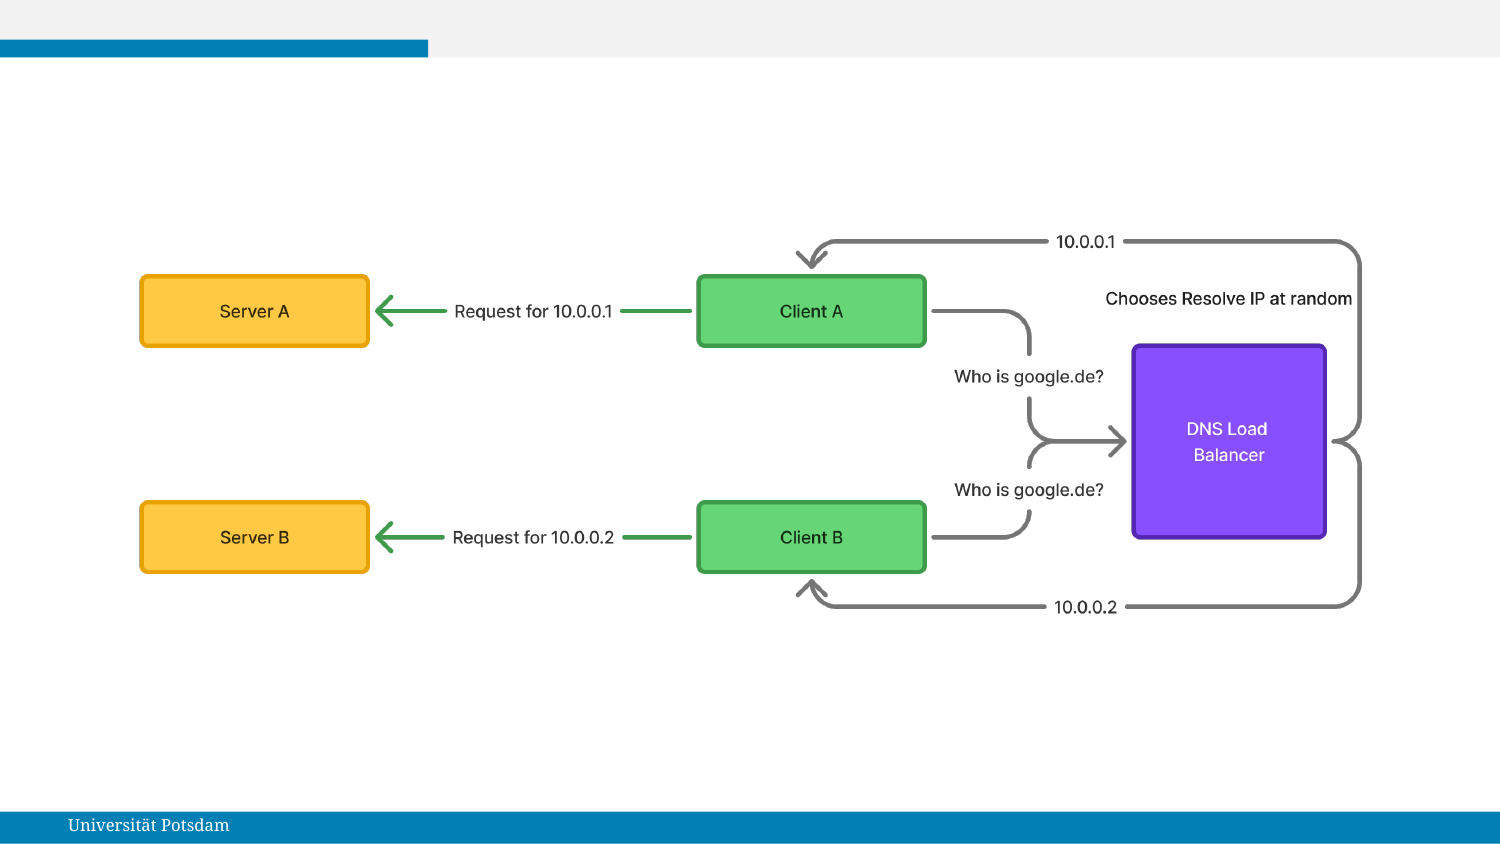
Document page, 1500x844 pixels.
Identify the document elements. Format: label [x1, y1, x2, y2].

picture [0, 79, 1500, 768]
